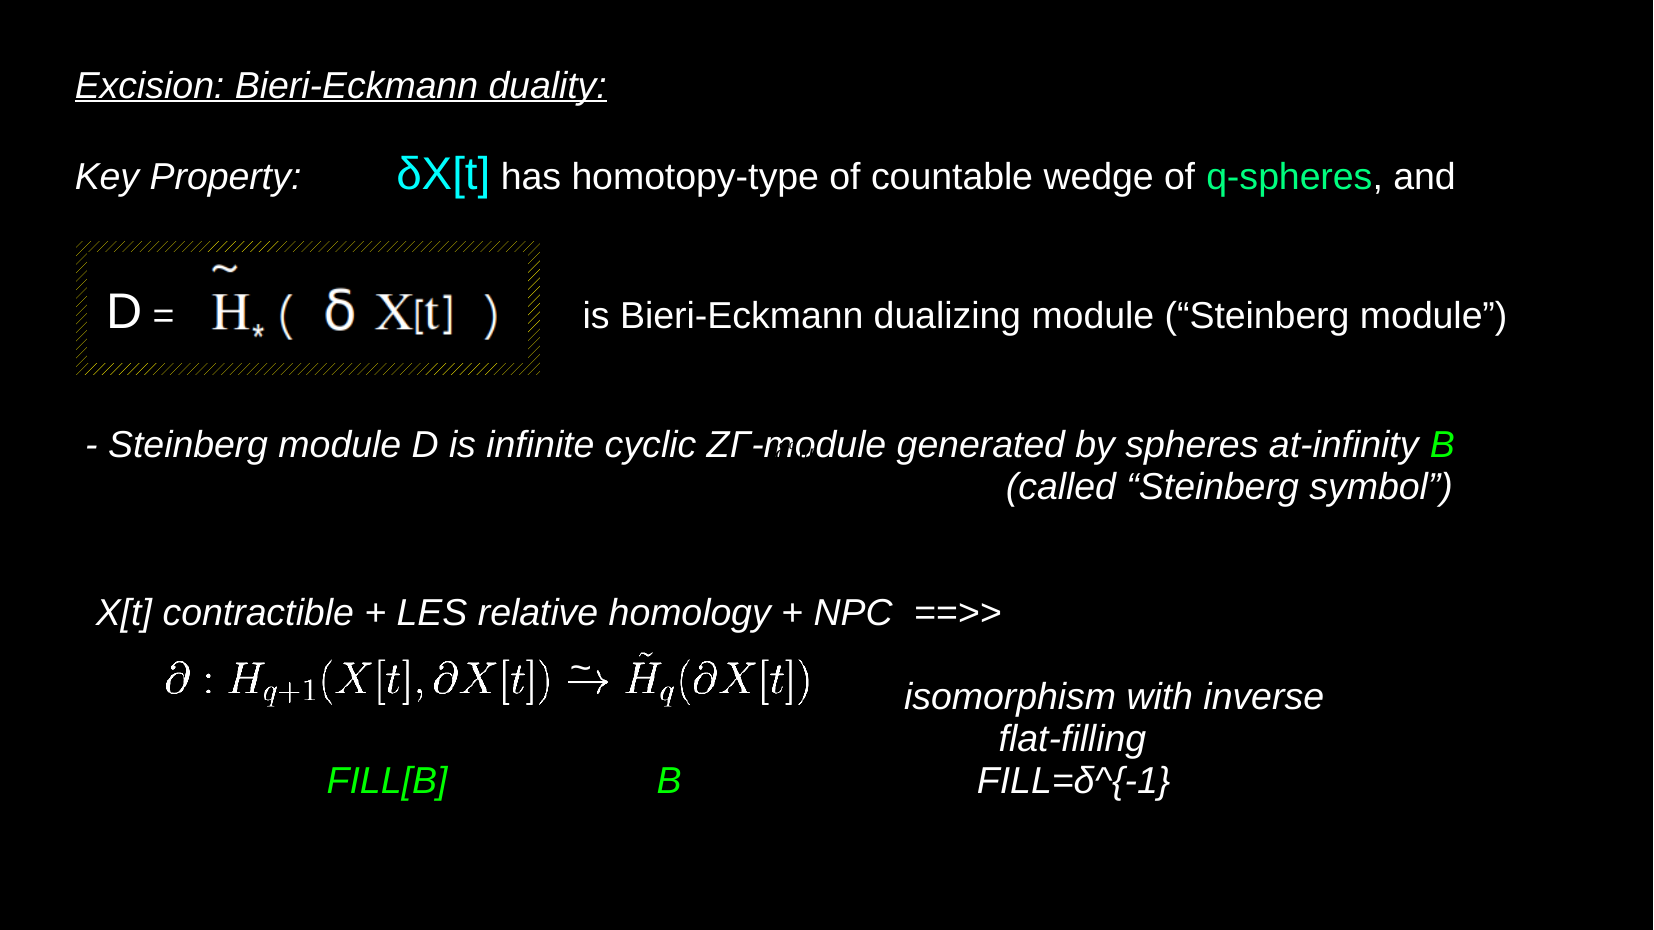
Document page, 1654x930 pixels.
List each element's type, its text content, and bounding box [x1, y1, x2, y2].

text_box [0, 0, 1653, 930]
text_box ~ [555, 639, 607, 696]
chart [768, 435, 887, 495]
picture [150, 639, 829, 721]
picture [179, 255, 527, 346]
